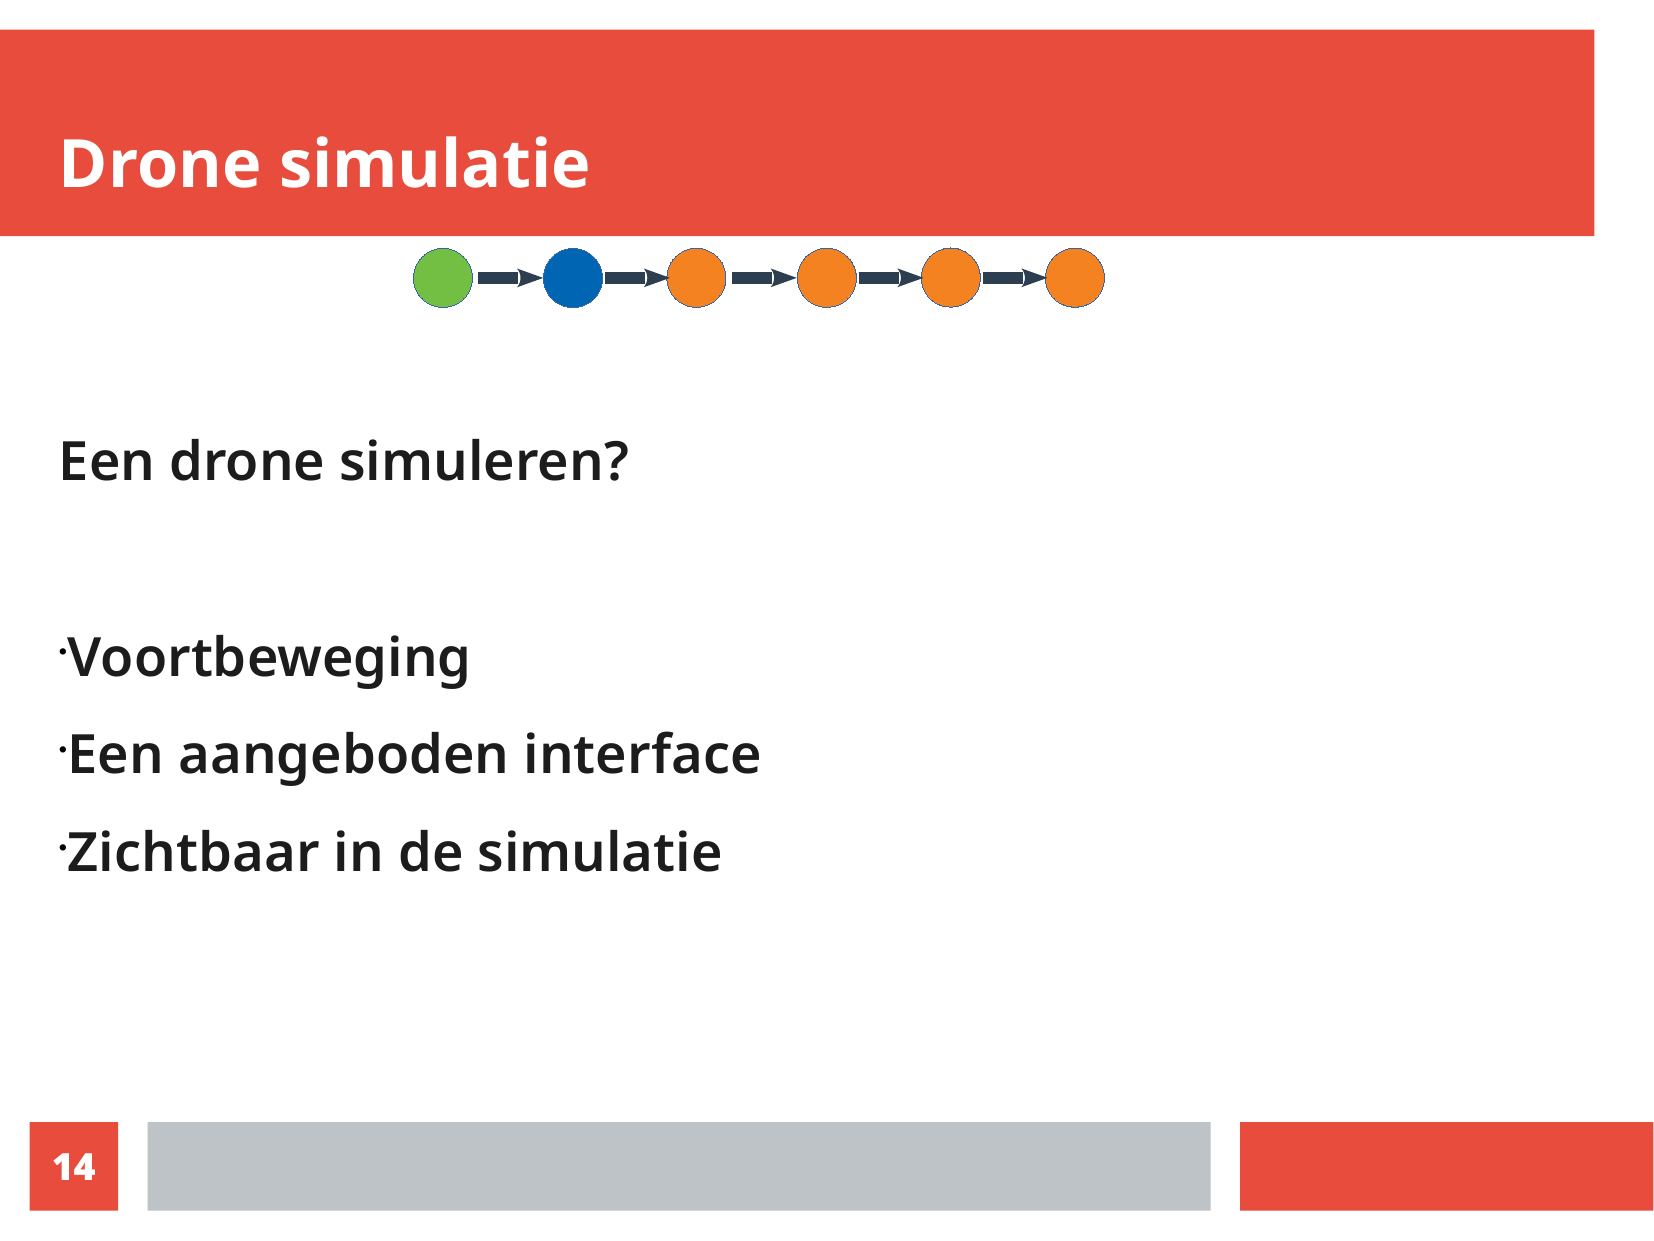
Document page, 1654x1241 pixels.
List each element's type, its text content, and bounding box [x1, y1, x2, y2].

text_box [666, 248, 726, 308]
text_box [797, 248, 857, 308]
text_box [543, 248, 603, 308]
text_box [921, 247, 981, 308]
title Drone simulatie [59, 59, 1595, 207]
list Een drone simuleren? Voortbeweging Een aangeboden interface Zichtbaar in de simulatie [59, 324, 1565, 1093]
text_box [1045, 248, 1105, 308]
text_box [413, 248, 473, 308]
